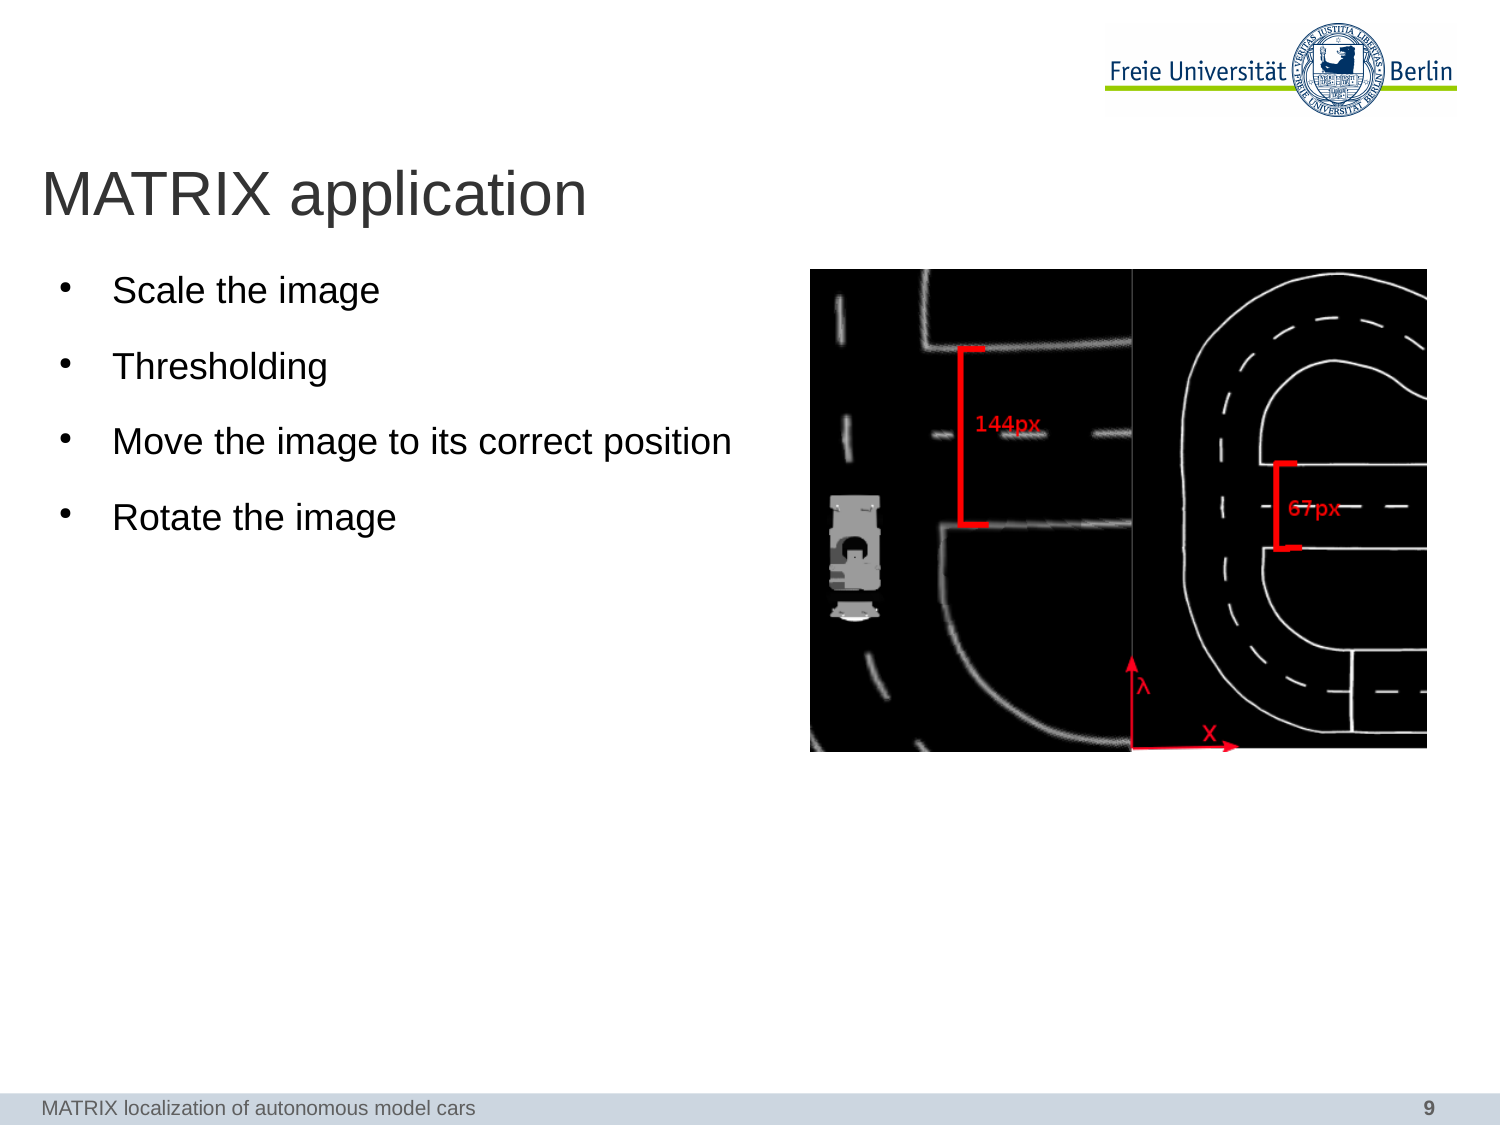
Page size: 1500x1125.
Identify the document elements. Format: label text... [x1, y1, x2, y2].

picture [810, 269, 1427, 752]
footer MATRIX localization of autonomous model cars [41, 1087, 1022, 1125]
picture [1105, 23, 1457, 117]
list Scale the image Thresholding Move the image to its correct position Rotate the image [41, 265, 796, 1064]
title MATRIX application [41, 155, 1459, 226]
